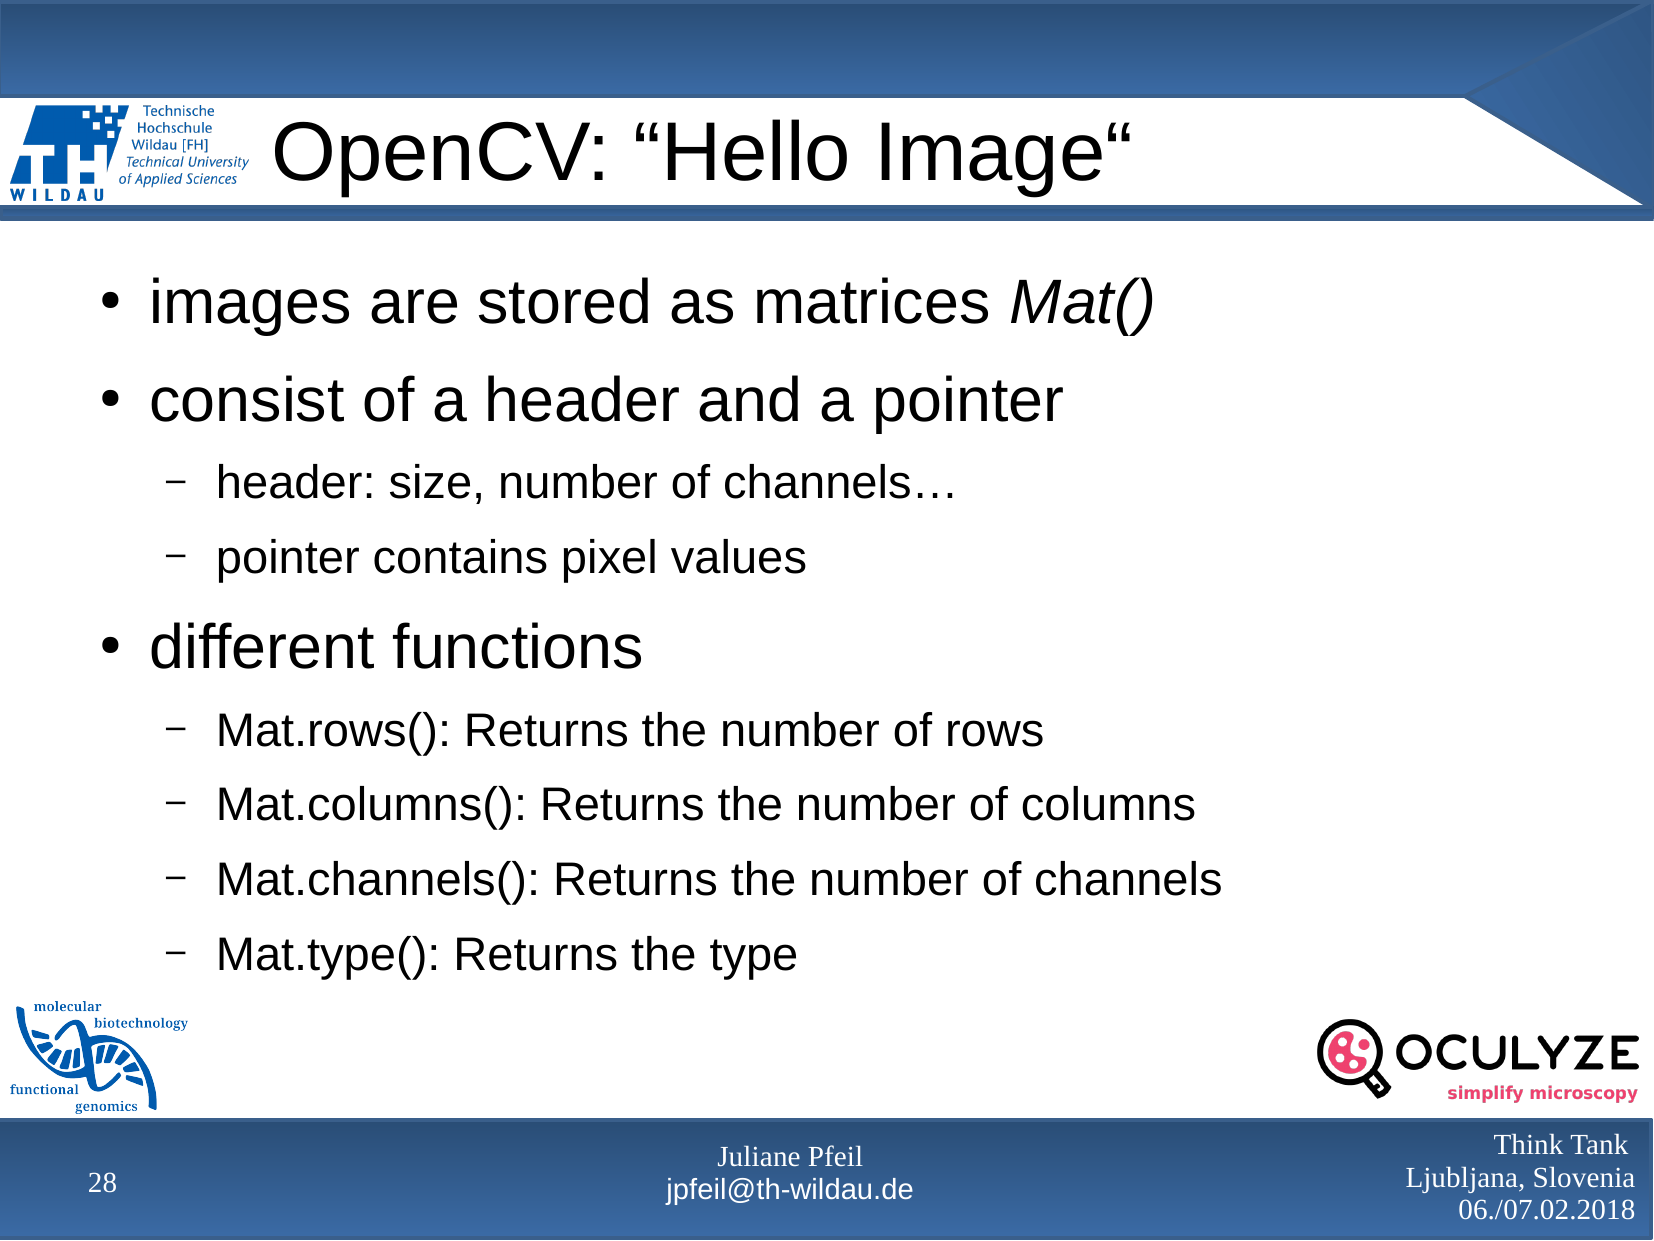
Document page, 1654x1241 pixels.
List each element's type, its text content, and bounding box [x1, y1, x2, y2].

picture [1315, 1017, 1642, 1108]
picture [10, 1001, 188, 1114]
title OpenCV: “Hello Image“ [271, 95, 1466, 207]
picture [10, 105, 249, 201]
list images are stored as matrices Mat() consist of a header and a pointer header: size, number of channels… pointer contains pixel values different functions Mat.rows(): Returns the number of rows Mat.columns(): Returns the number of columns Mat.channels(): Returns the number of channels Mat.type(): Returns the type [82, 266, 1571, 986]
